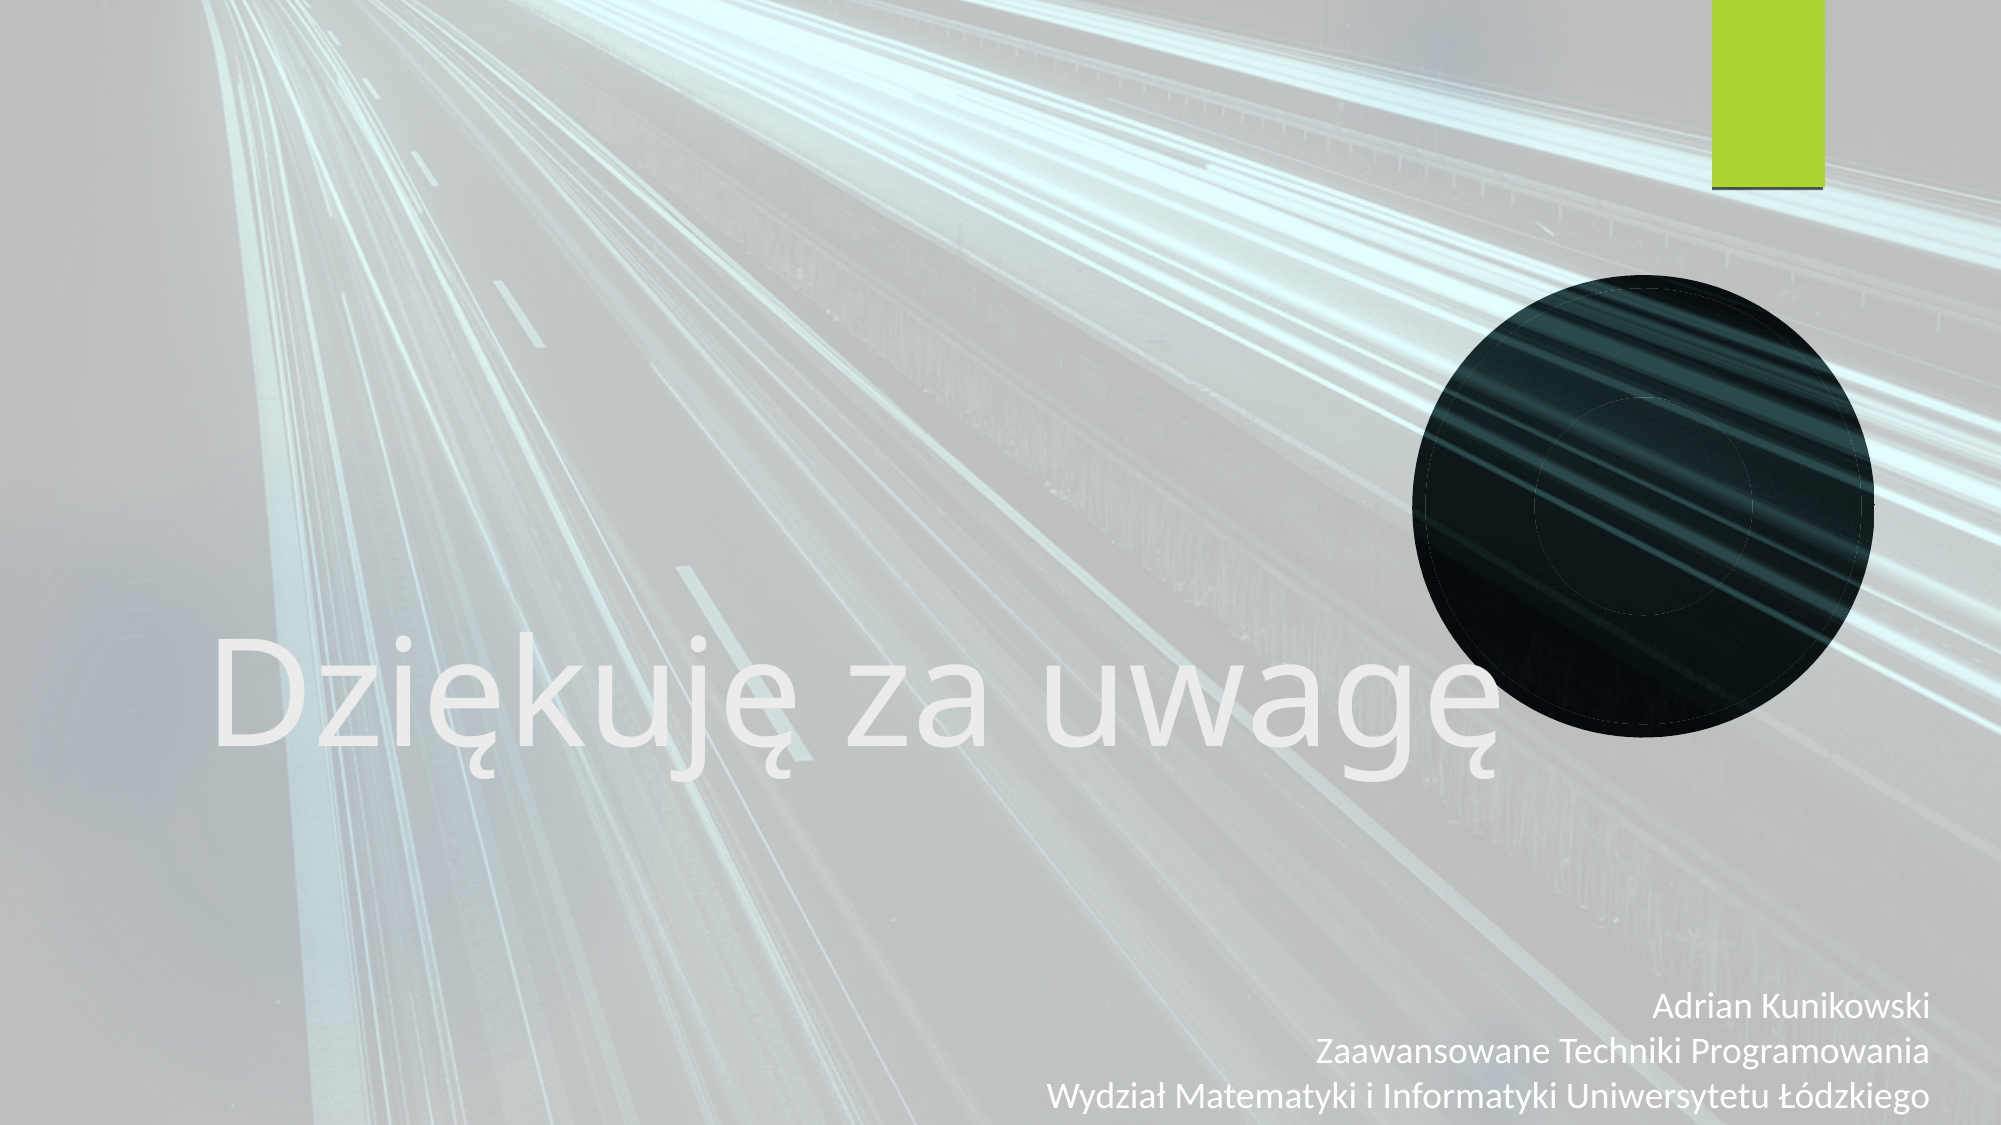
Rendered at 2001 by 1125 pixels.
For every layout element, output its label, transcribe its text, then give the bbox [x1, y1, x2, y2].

title Dziękuję za uwagę [189, 237, 1638, 784]
picture [0, 0, 2000, 1125]
text_box [1712, 0, 1825, 187]
text_box Adrian Kunikowski Zaawansowane Techniki Programowania Wydział Matematyki i Informatyki Uniwersytetu Łódzkiego [1031, 973, 2000, 1125]
